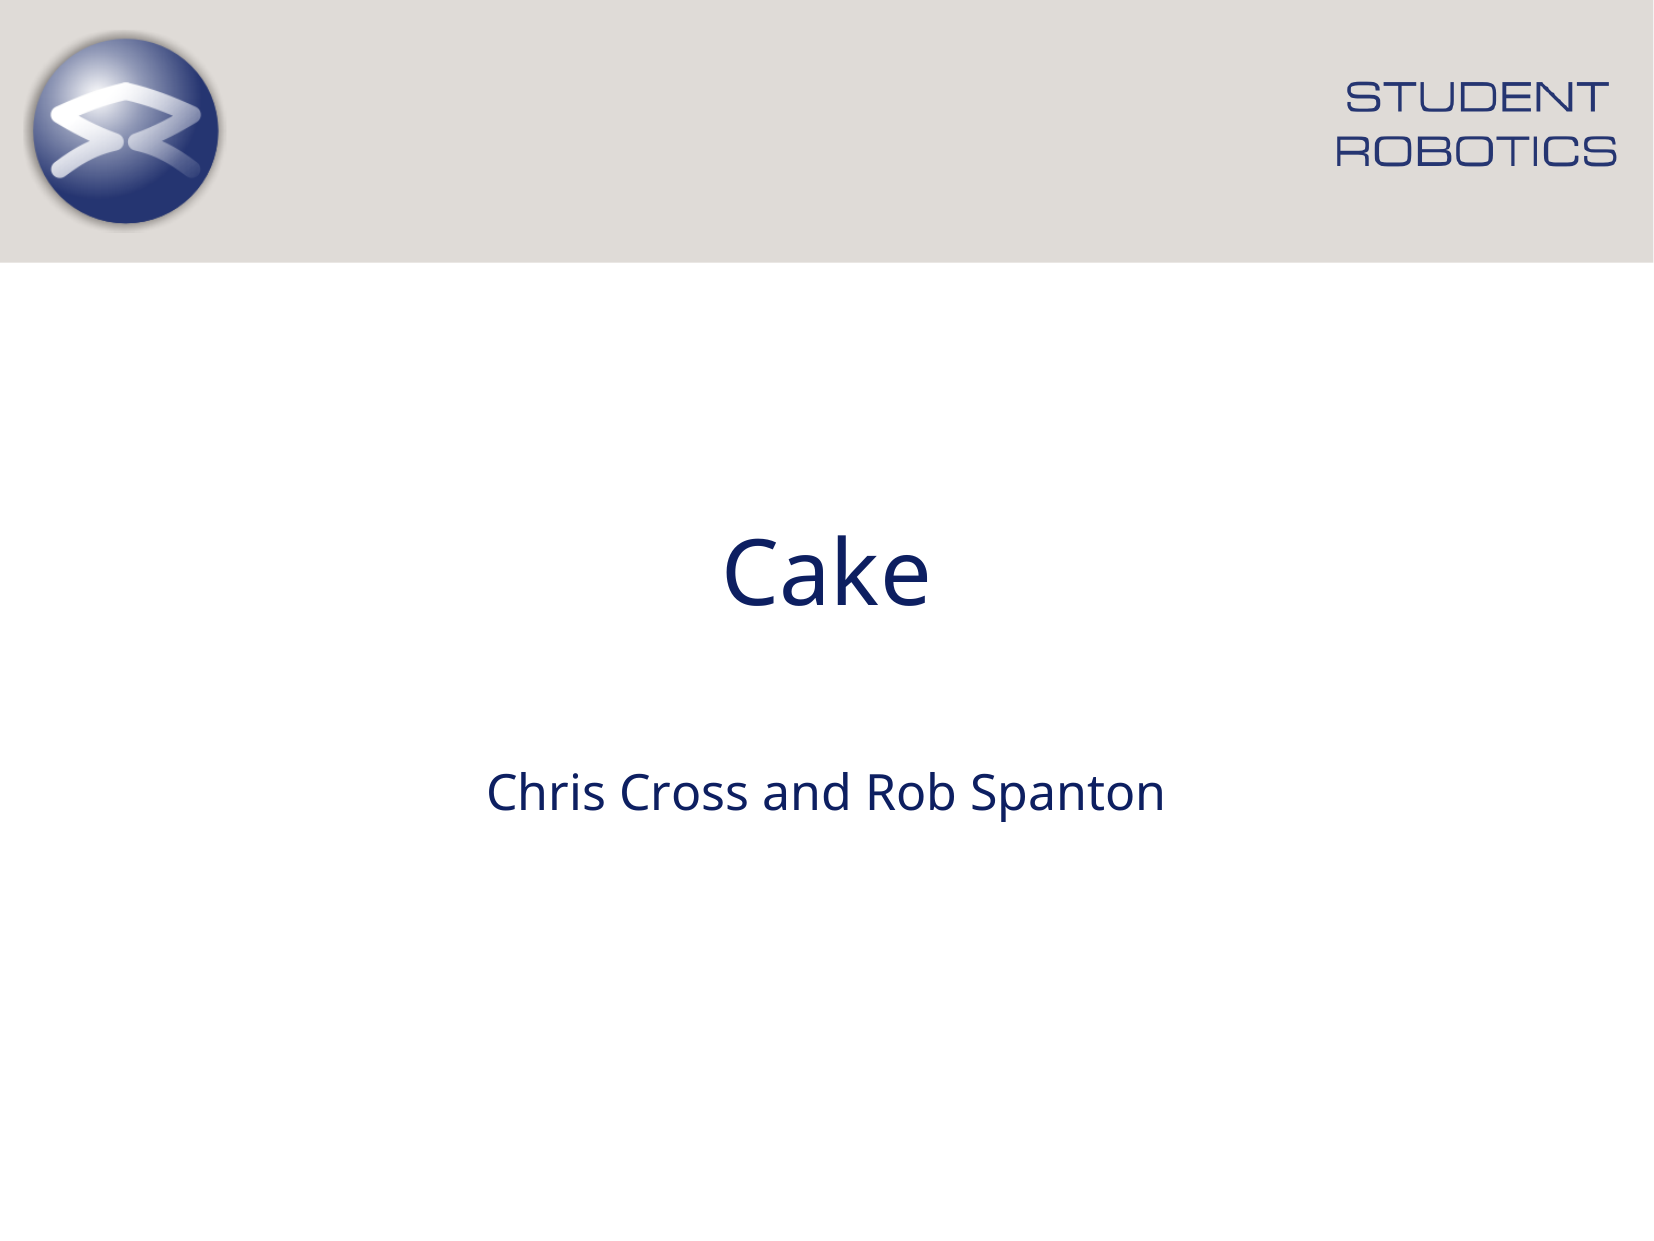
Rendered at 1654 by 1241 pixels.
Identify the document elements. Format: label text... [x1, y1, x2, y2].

title Cake Chris Cross and Rob Spanton [82, 119, 1571, 1214]
picture [1332, 68, 1633, 174]
picture [9, 19, 245, 245]
